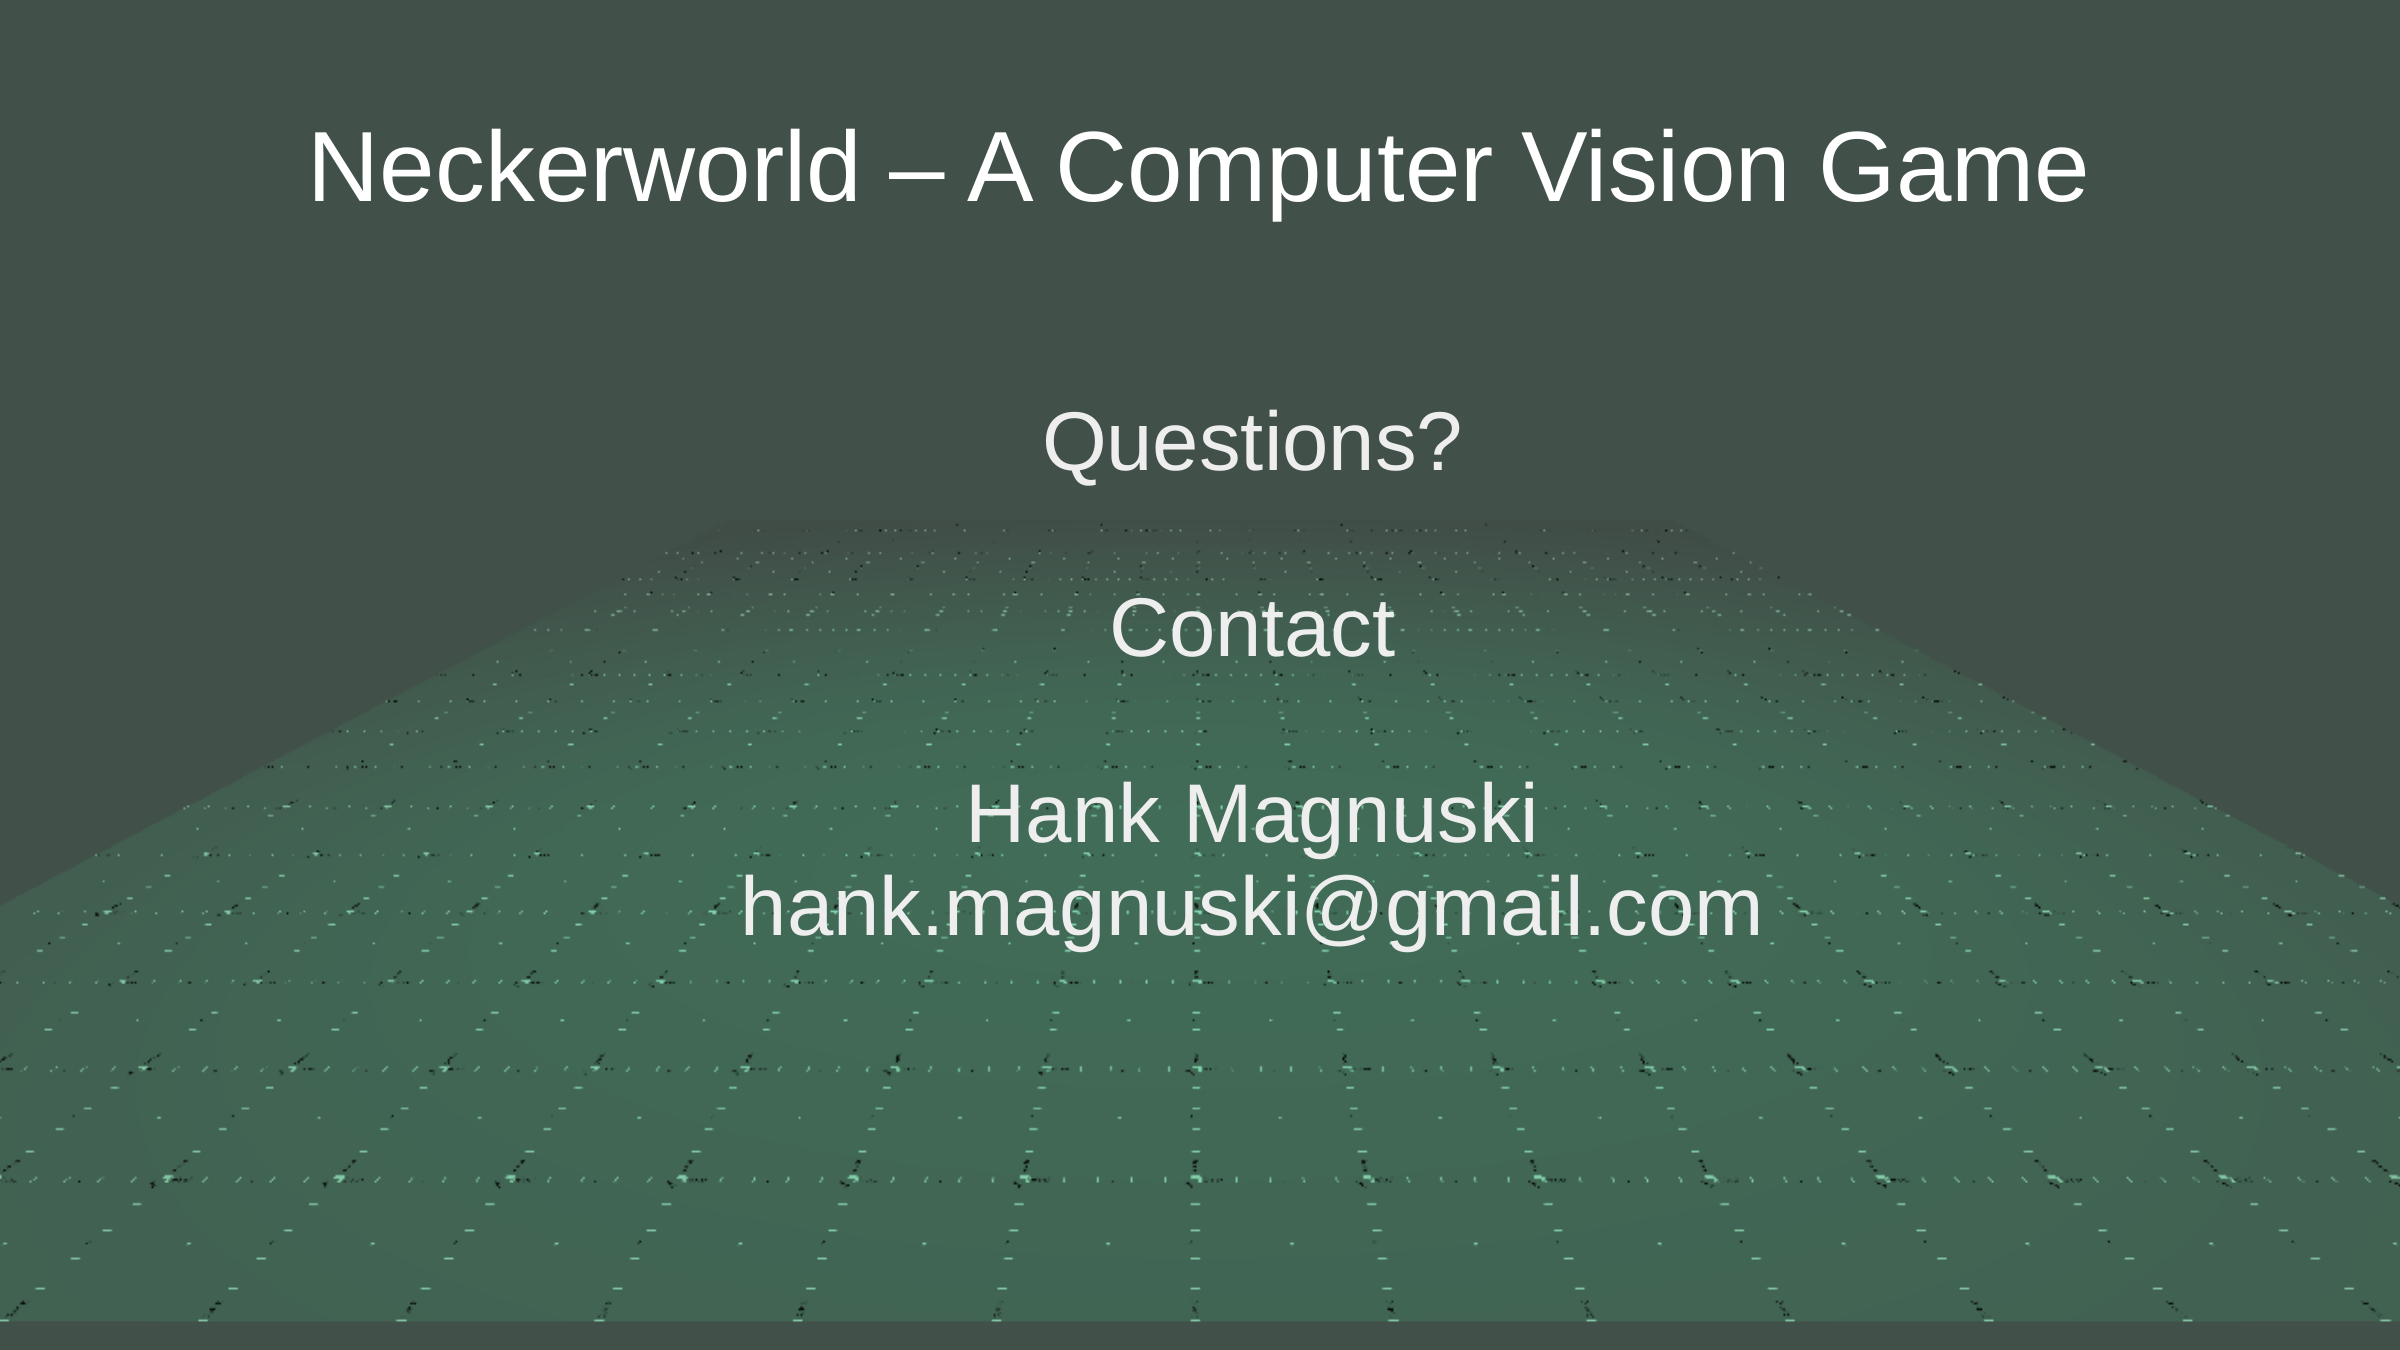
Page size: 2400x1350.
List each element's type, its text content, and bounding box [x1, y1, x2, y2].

picture [0, 0, 2400, 1350]
title Neckerworld – A Computer Vision Game [120, 53, 2280, 280]
text_box Questions? Contact Hank Magnuski hank.magnuski@gmail.com [726, 387, 1781, 963]
